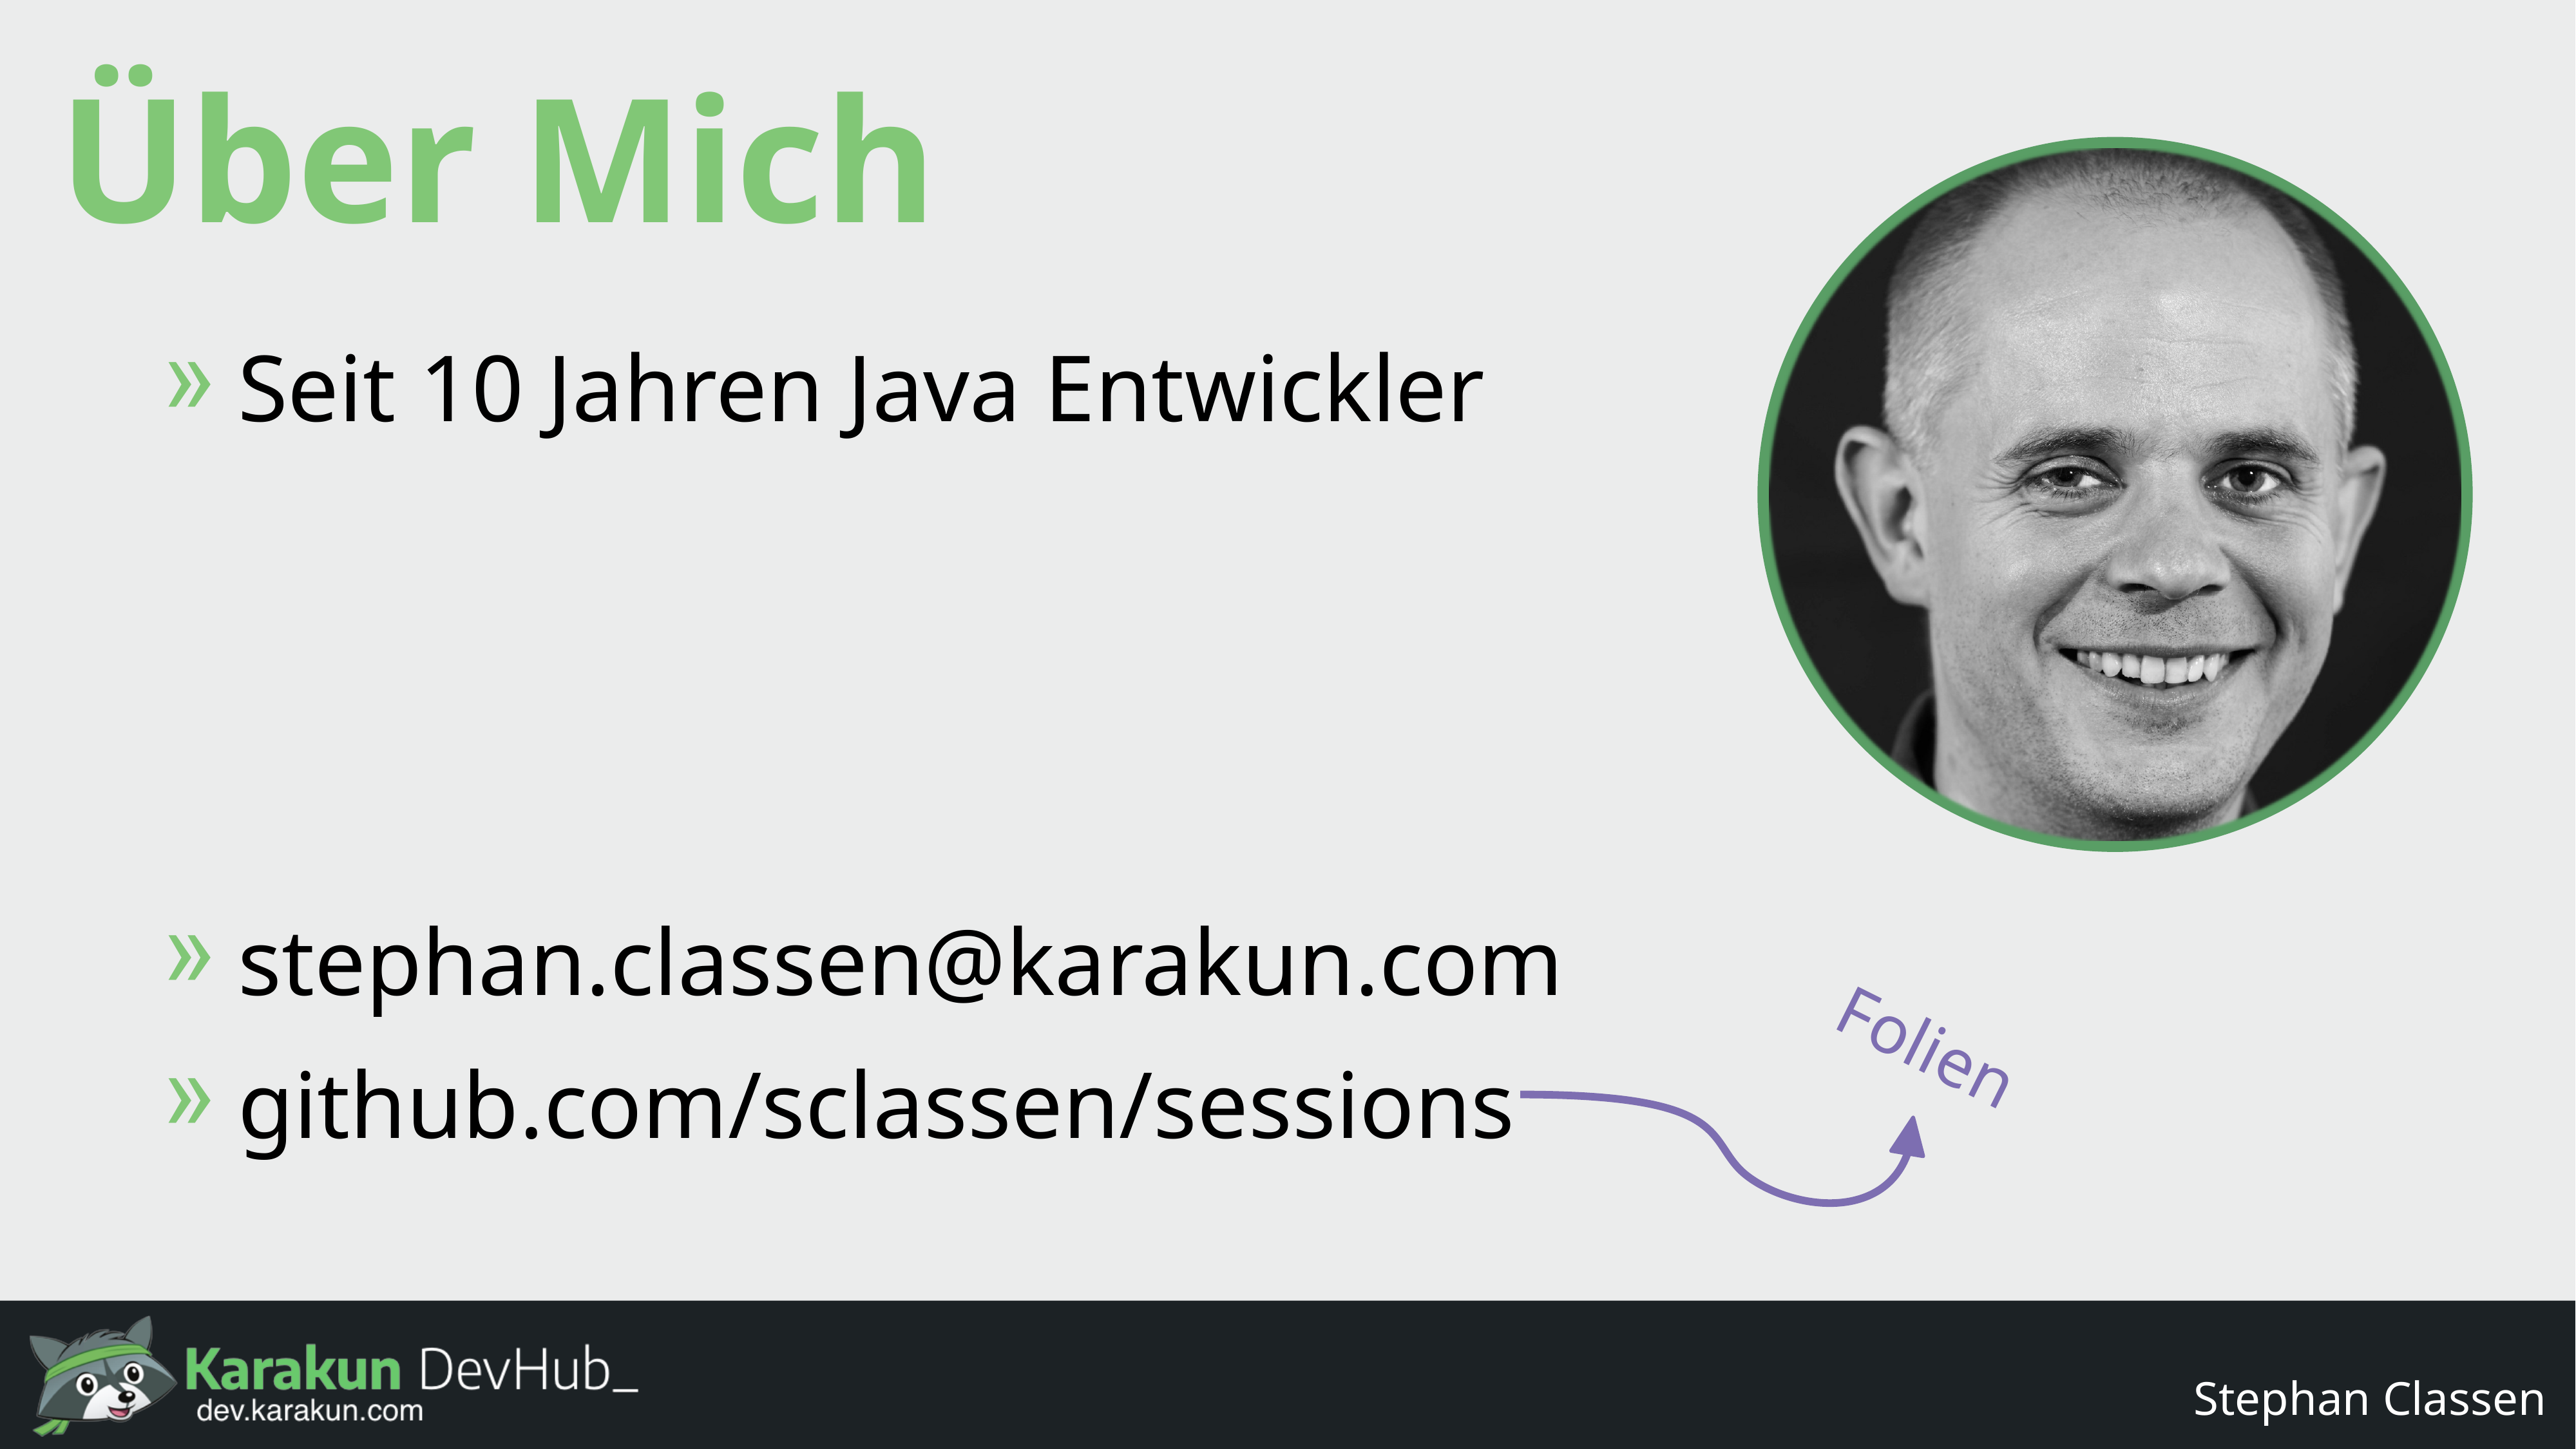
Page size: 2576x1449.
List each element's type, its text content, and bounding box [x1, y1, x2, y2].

text_box [0, 1300, 2575, 1449]
text_box Stephan Classen [1795, 1361, 2557, 1434]
picture [30, 1316, 647, 1437]
text_box Über Mich [49, 34, 2523, 259]
text_box Seit 10 Jahren Java Entwickler stephan.classen@karakun.com github.com/sclassen/sessions [152, 319, 2496, 1233]
text_box Folien [1802, 956, 2077, 1171]
text_box [2027, 841, 2203, 852]
text_box [2461, 404, 2473, 584]
text_box [1757, 404, 1769, 584]
text_box [2026, 137, 2204, 148]
picture [1769, 148, 2461, 841]
